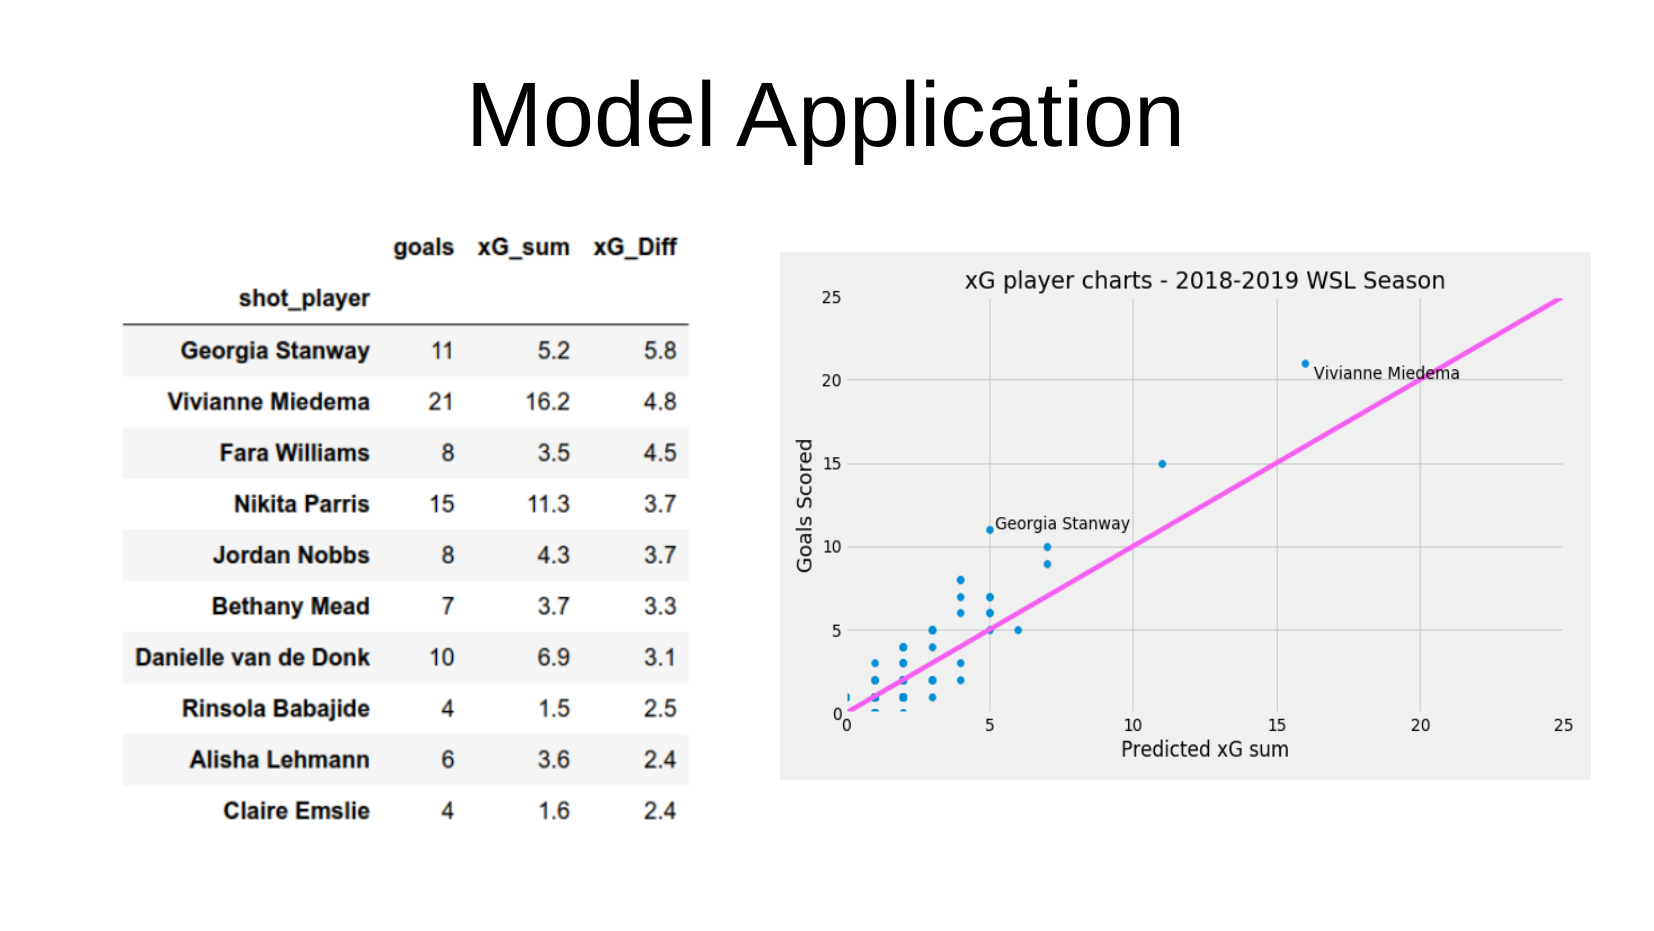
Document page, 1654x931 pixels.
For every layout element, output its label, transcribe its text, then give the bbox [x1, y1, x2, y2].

picture [105, 203, 696, 837]
picture [780, 252, 1591, 781]
title Model Application [82, 37, 1571, 193]
